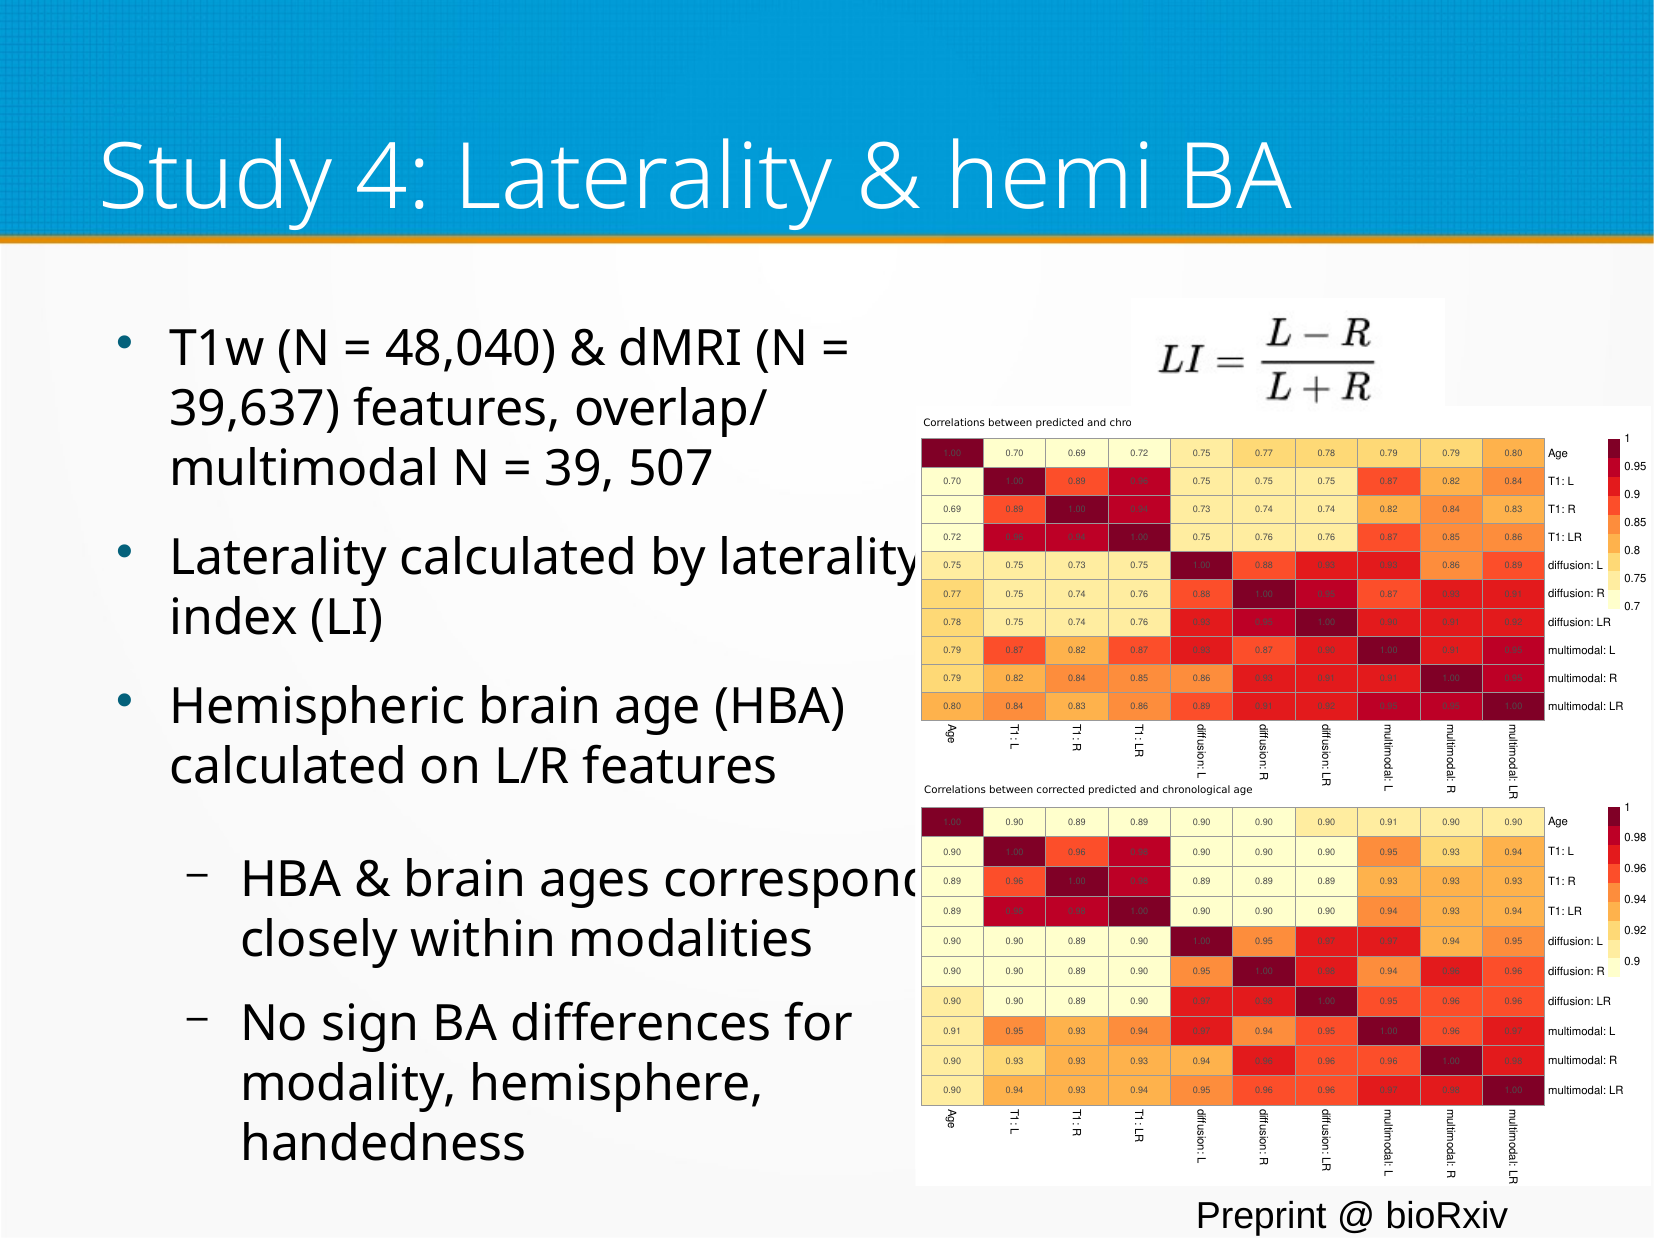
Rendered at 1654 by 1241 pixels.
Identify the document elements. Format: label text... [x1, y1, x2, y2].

title Study 4: Laterality & hemi BA [98, 19, 1654, 227]
text_box Preprint @ bioRxiv [1181, 1183, 1654, 1240]
picture [0, 233, 1654, 1241]
list T1w (N = 48,040) & dMRI (N = 39,637) features, overlap/ multimodal N = 39, 507 Laterality calculated by laterality index (LI) Hemispheric brain age (HBA) calculated on L/R features HBA & brain ages correspond closely within modalities No sign BA differences for modality, hemisphere, handedness [98, 315, 975, 1241]
